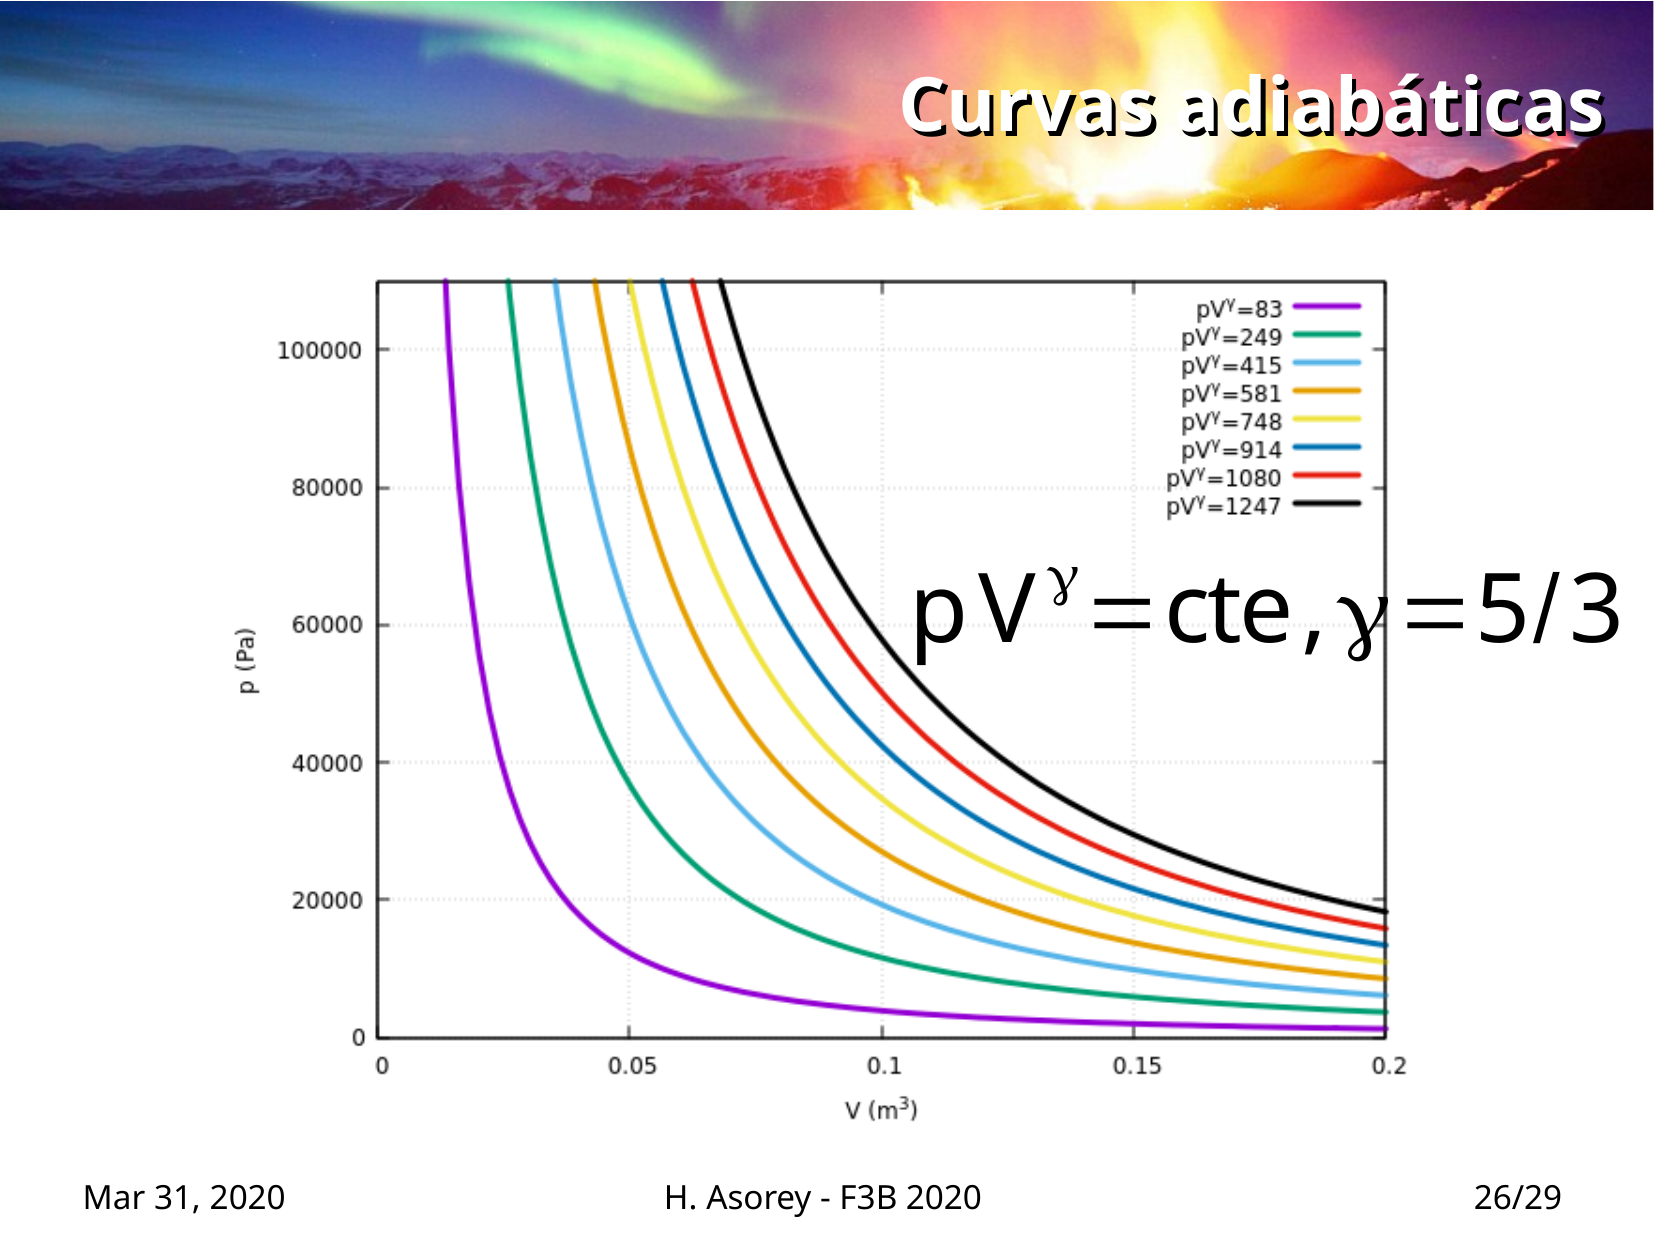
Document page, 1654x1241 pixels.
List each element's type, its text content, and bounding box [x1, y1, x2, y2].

chart [903, 549, 1629, 667]
picture [224, 254, 1425, 1156]
title Curvas adiabáticas [45, 15, 1606, 191]
picture [0, 1, 1654, 210]
